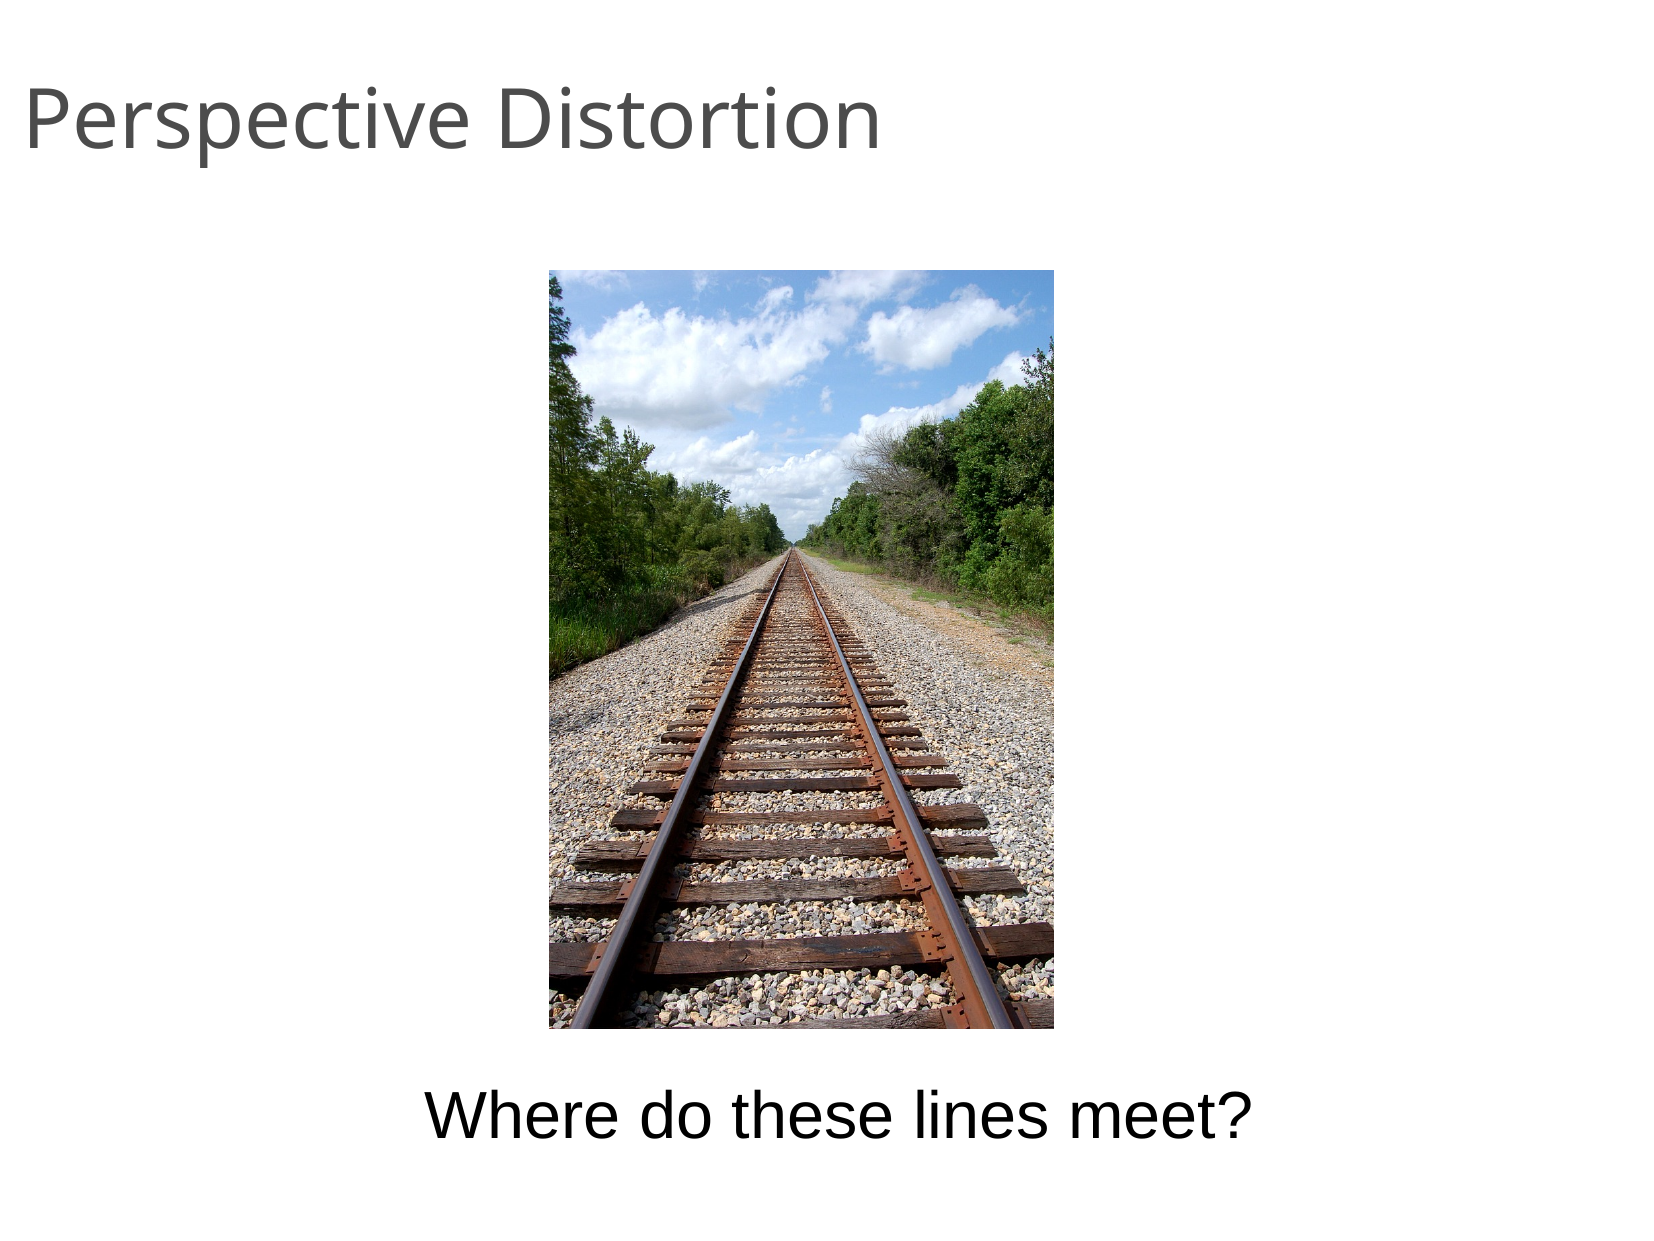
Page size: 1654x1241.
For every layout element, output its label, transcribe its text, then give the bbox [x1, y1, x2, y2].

subtitle Where do these lines meet? [25, 1017, 1654, 1213]
picture [549, 270, 1054, 1017]
title Perspective Distortion [22, 26, 1654, 205]
